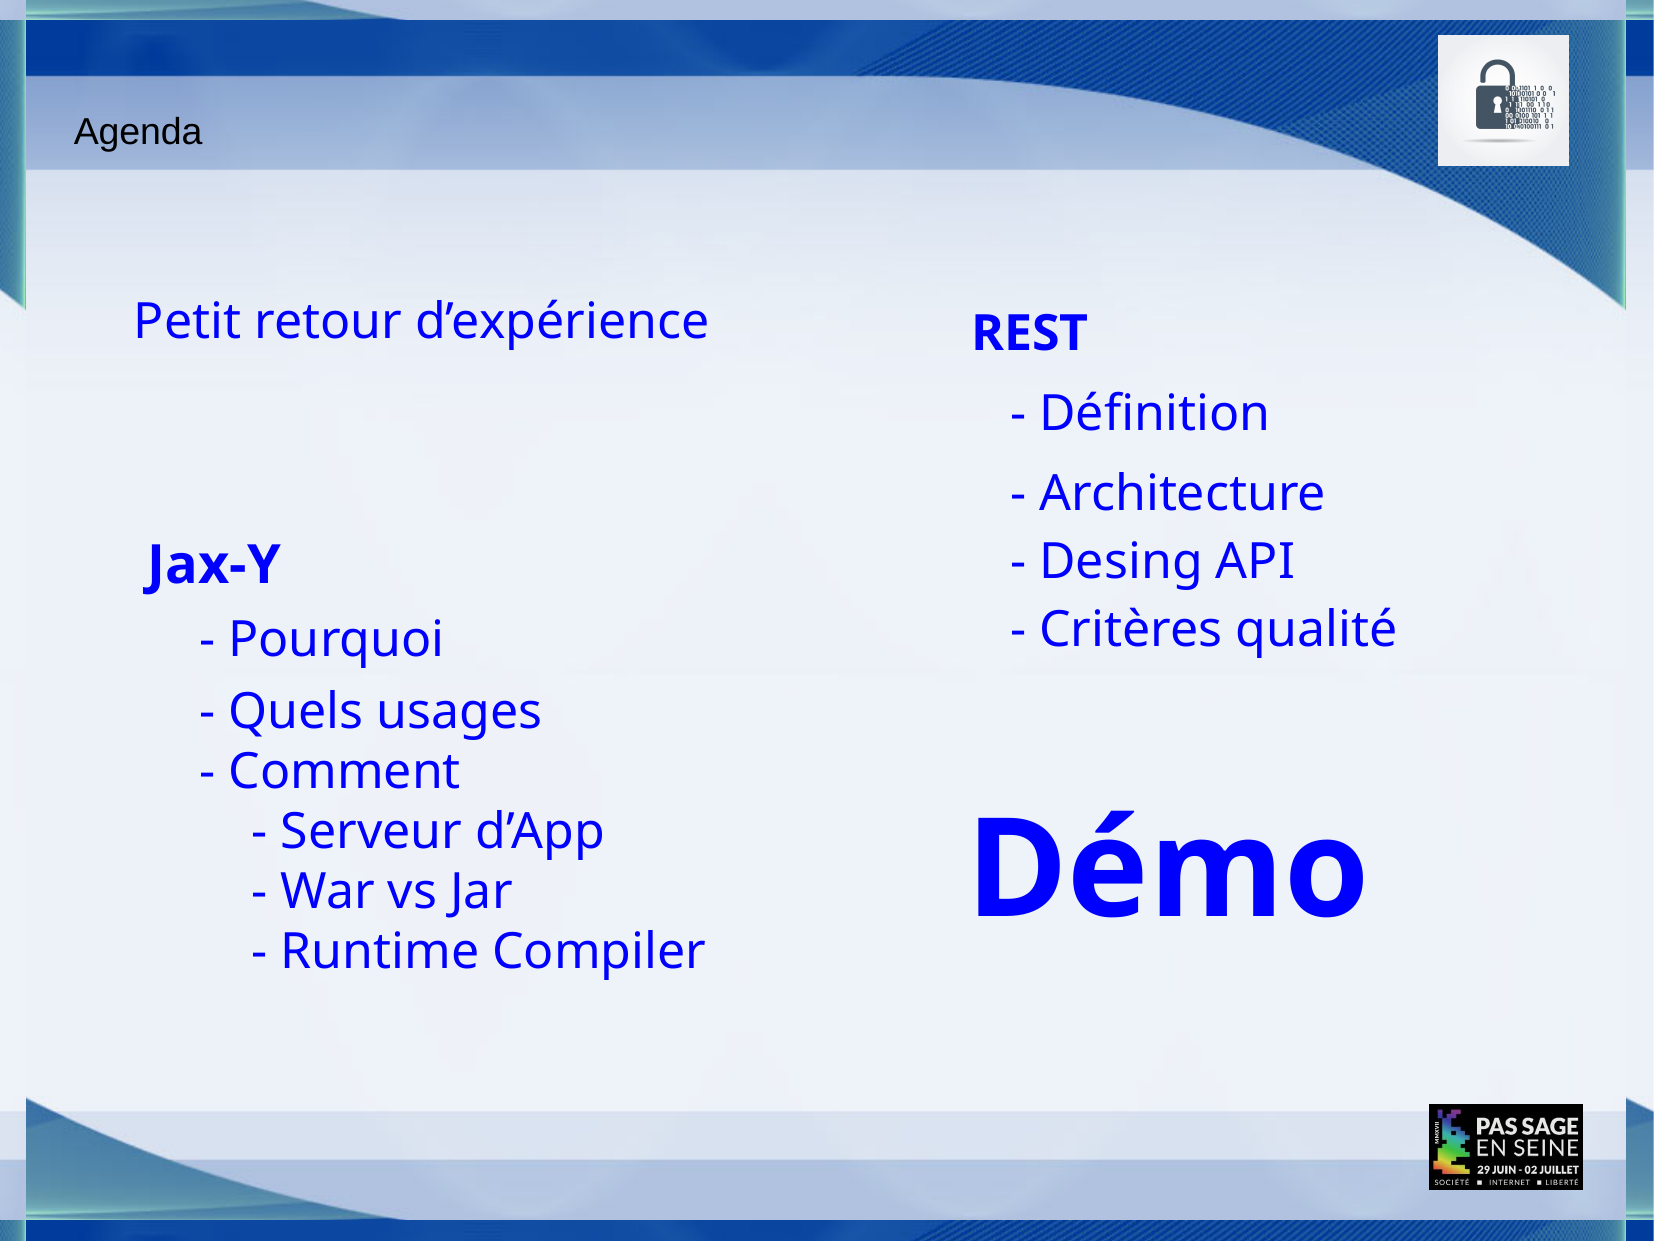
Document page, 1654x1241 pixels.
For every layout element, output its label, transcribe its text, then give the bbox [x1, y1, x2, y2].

text_box Agenda [59, 82, 260, 140]
picture [0, 0, 1654, 1241]
text_box Démo [951, 761, 1483, 937]
text_box REST - Définition - Architecture - Desing API - Critères qualité [956, 289, 1489, 619]
text_box Petit retour d’expérience [106, 277, 780, 351]
text_box Jax-Y - Pourquoi - Quels usages - Comment - Serveur d’App - War vs Jar - Runtime Compiler [147, 522, 780, 1010]
